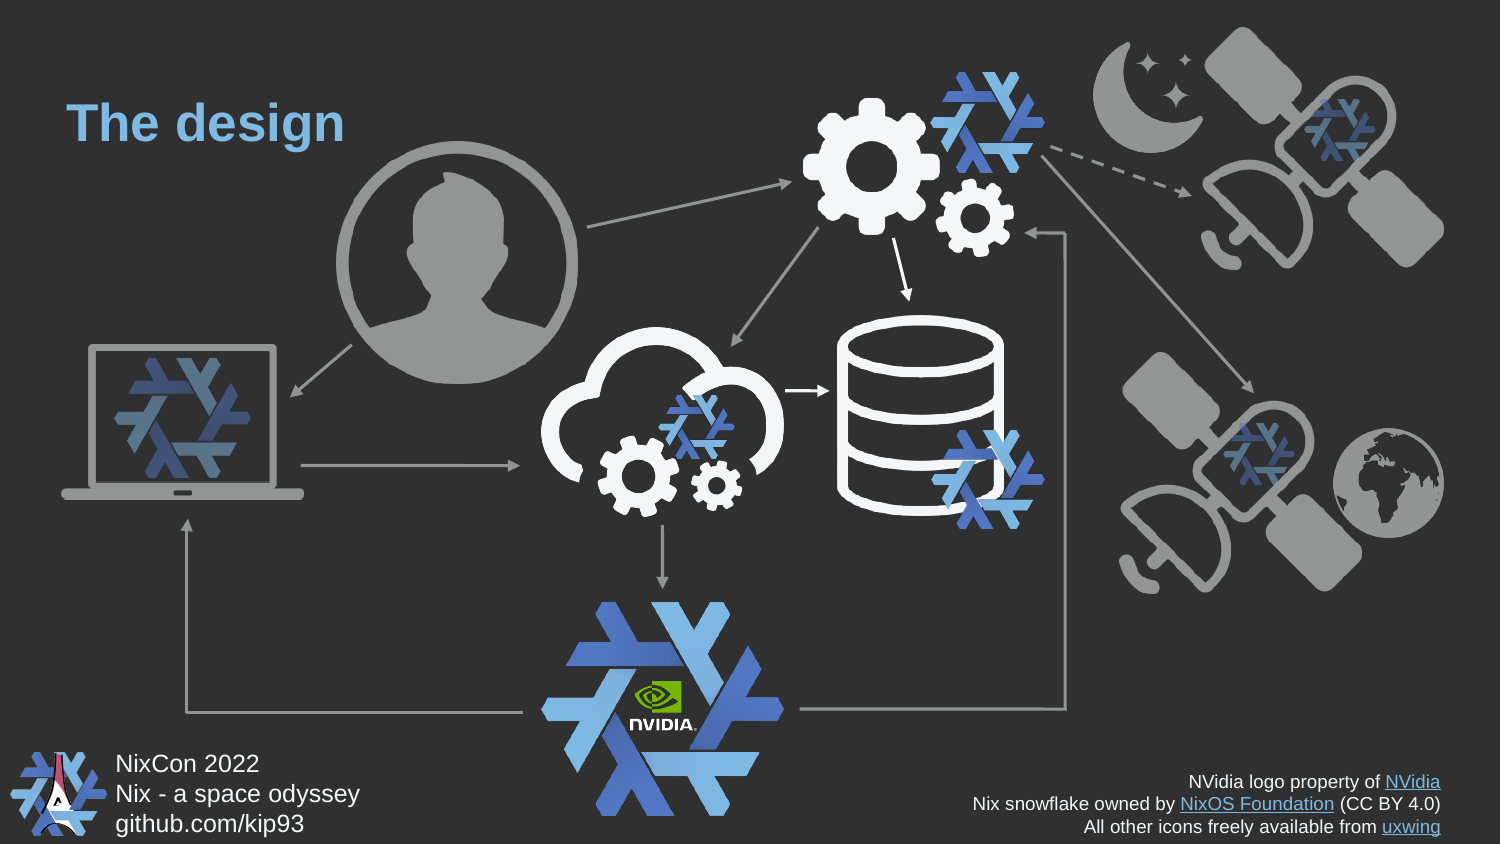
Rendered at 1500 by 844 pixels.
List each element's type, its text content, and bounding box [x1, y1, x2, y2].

picture [541, 602, 784, 816]
picture [336, 141, 784, 517]
picture [1119, 352, 1444, 594]
title The design [51, 72, 930, 167]
picture [1093, 27, 1444, 270]
title The design [1444, 72, 1449, 167]
title The design [1045, 72, 1201, 167]
picture [61, 344, 304, 500]
text_box NVidia logo property of NVidia Nix snowflake owned by NixOS Foundation (CC BY 4.0) All other icons freely available from uxwing [403, 754, 1456, 844]
picture [803, 72, 1045, 257]
picture [837, 315, 1045, 529]
picture [10, 752, 107, 836]
